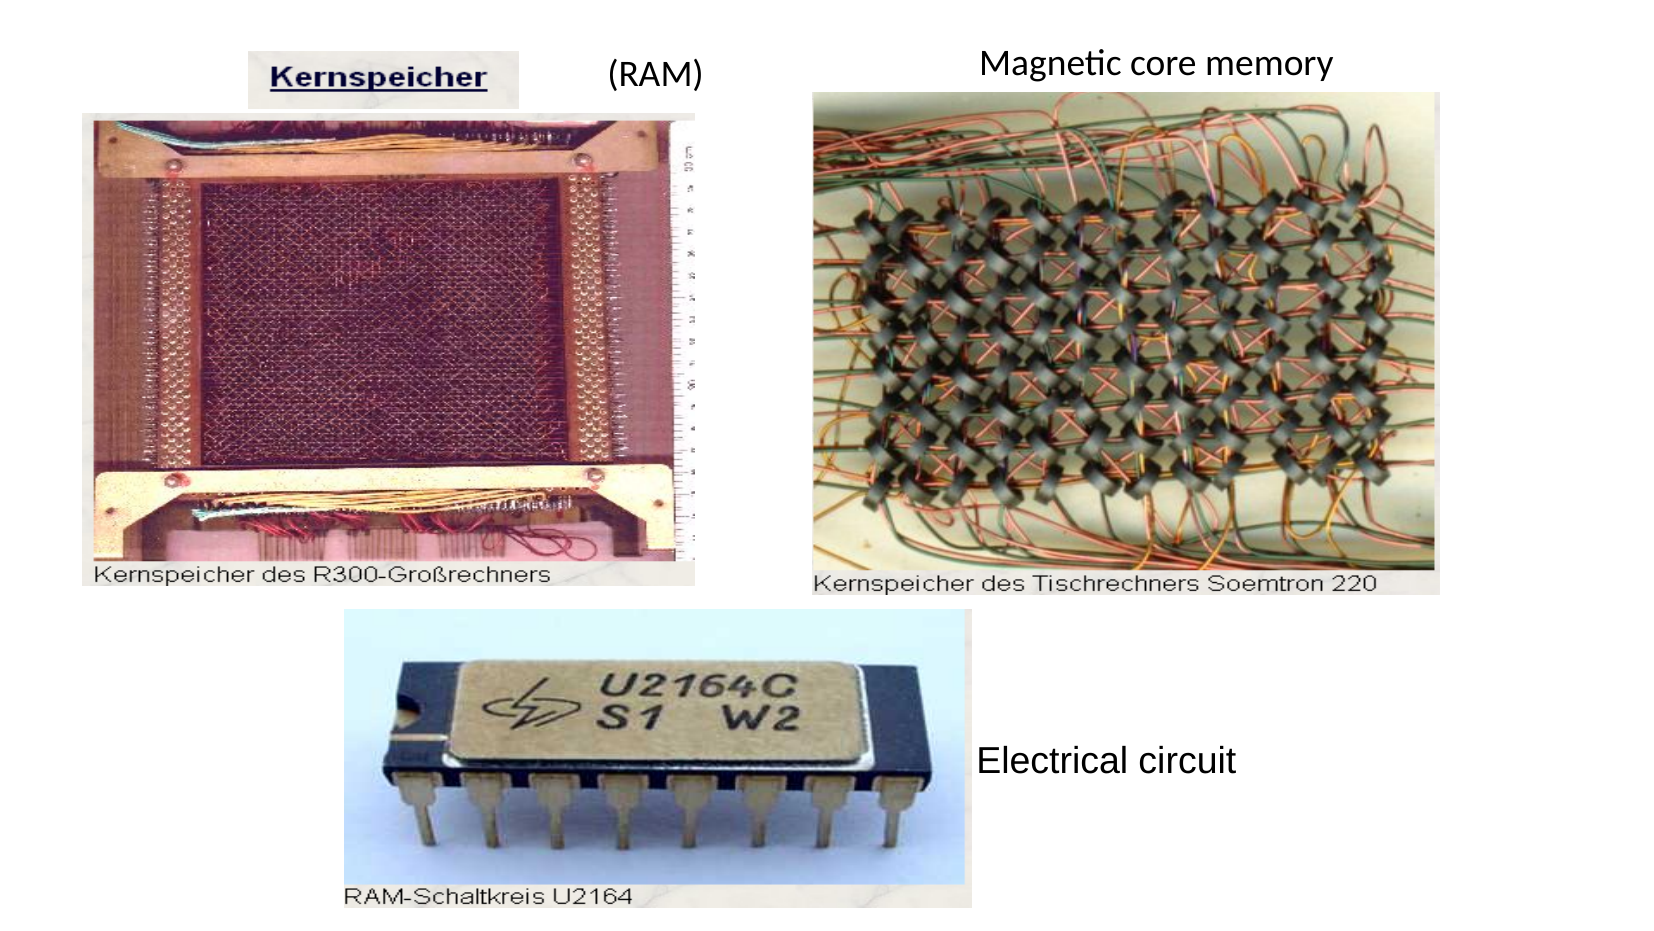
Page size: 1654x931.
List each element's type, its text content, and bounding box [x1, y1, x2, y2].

picture [248, 51, 519, 109]
picture [812, 92, 1440, 595]
picture [82, 113, 695, 586]
text_box Magnetic core memory [964, 30, 1420, 91]
picture [344, 609, 972, 909]
text_box (RAM) [592, 41, 734, 102]
text_box Electrical circuit [961, 728, 1252, 789]
